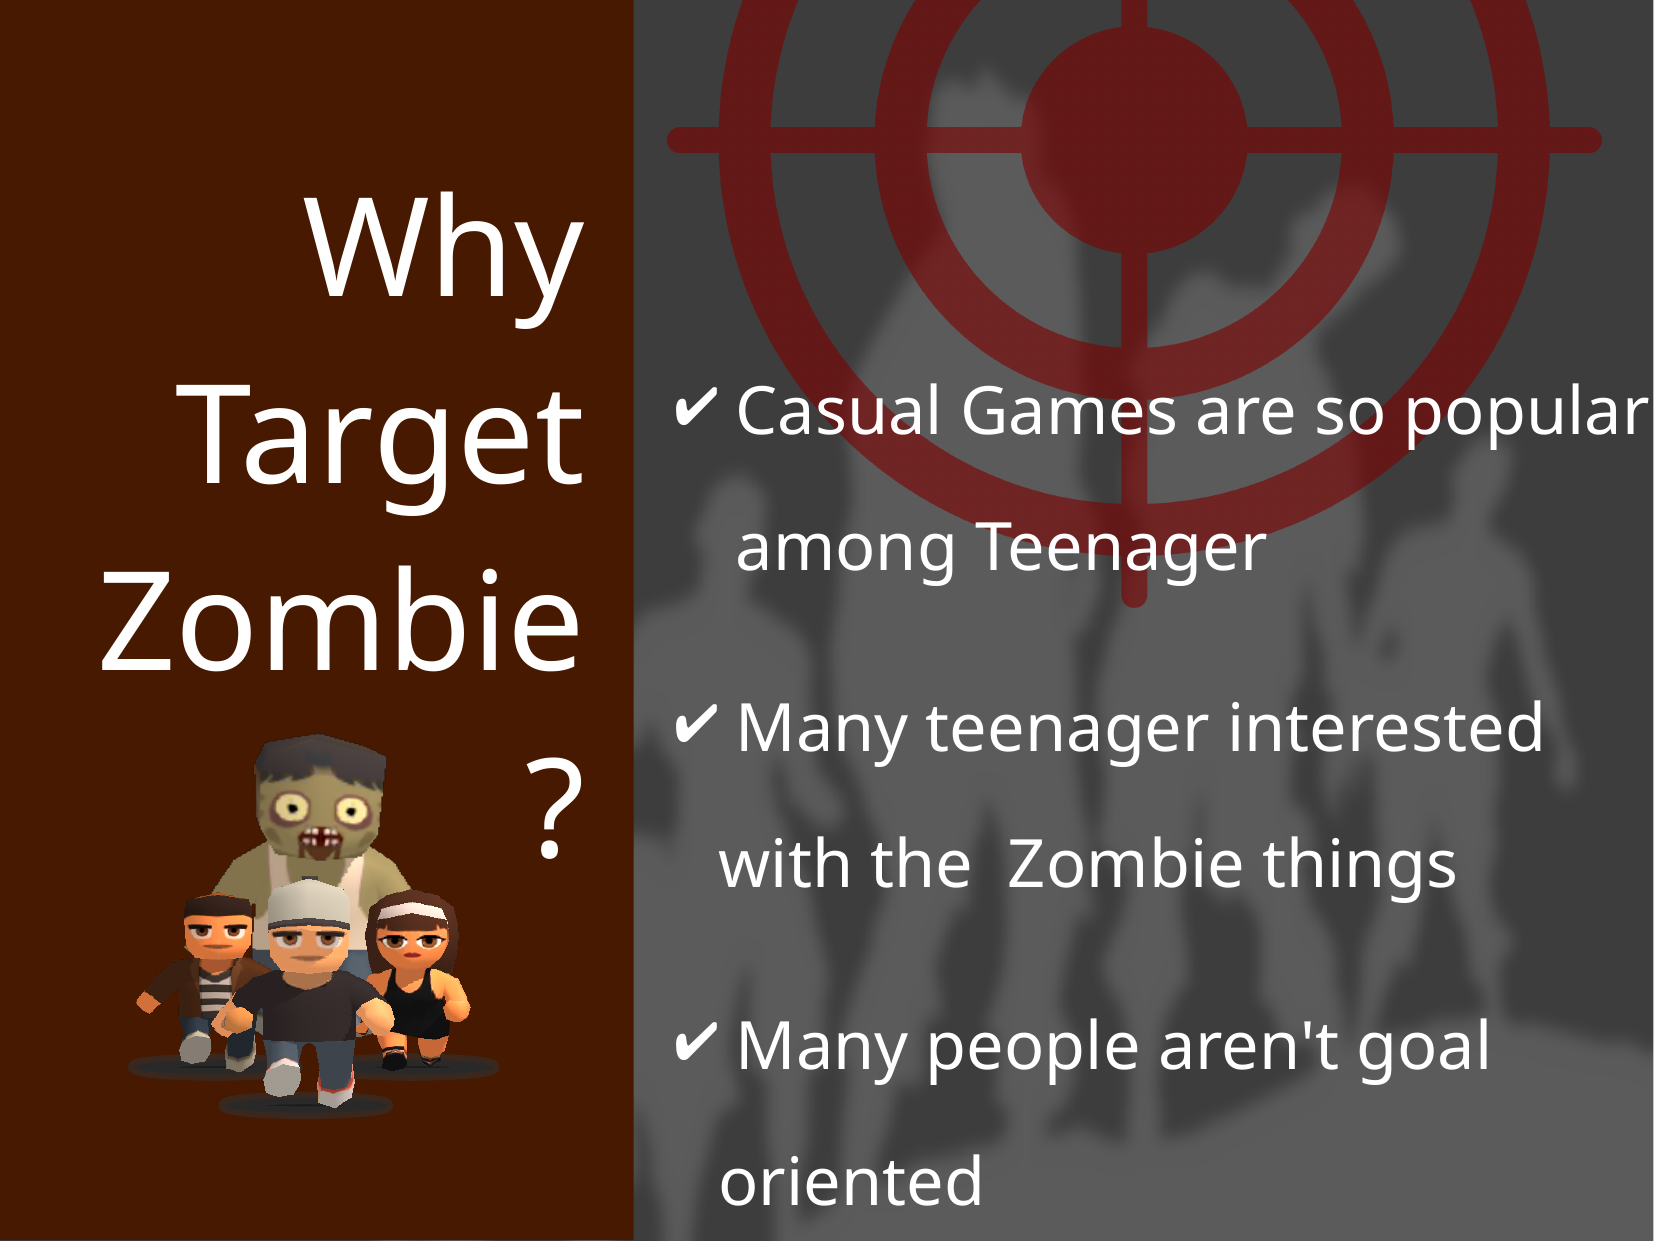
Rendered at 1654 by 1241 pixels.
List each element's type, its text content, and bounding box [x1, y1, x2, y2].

text_box Why Target Zombie? [75, 141, 601, 661]
picture [634, 0, 1654, 1241]
picture [120, 719, 502, 1119]
text_box Casual Games are so popular among Teenager Many teenager interested with the Zombie things Many people aren't goal oriented [660, 310, 1654, 1086]
text_box [0, 0, 634, 1241]
